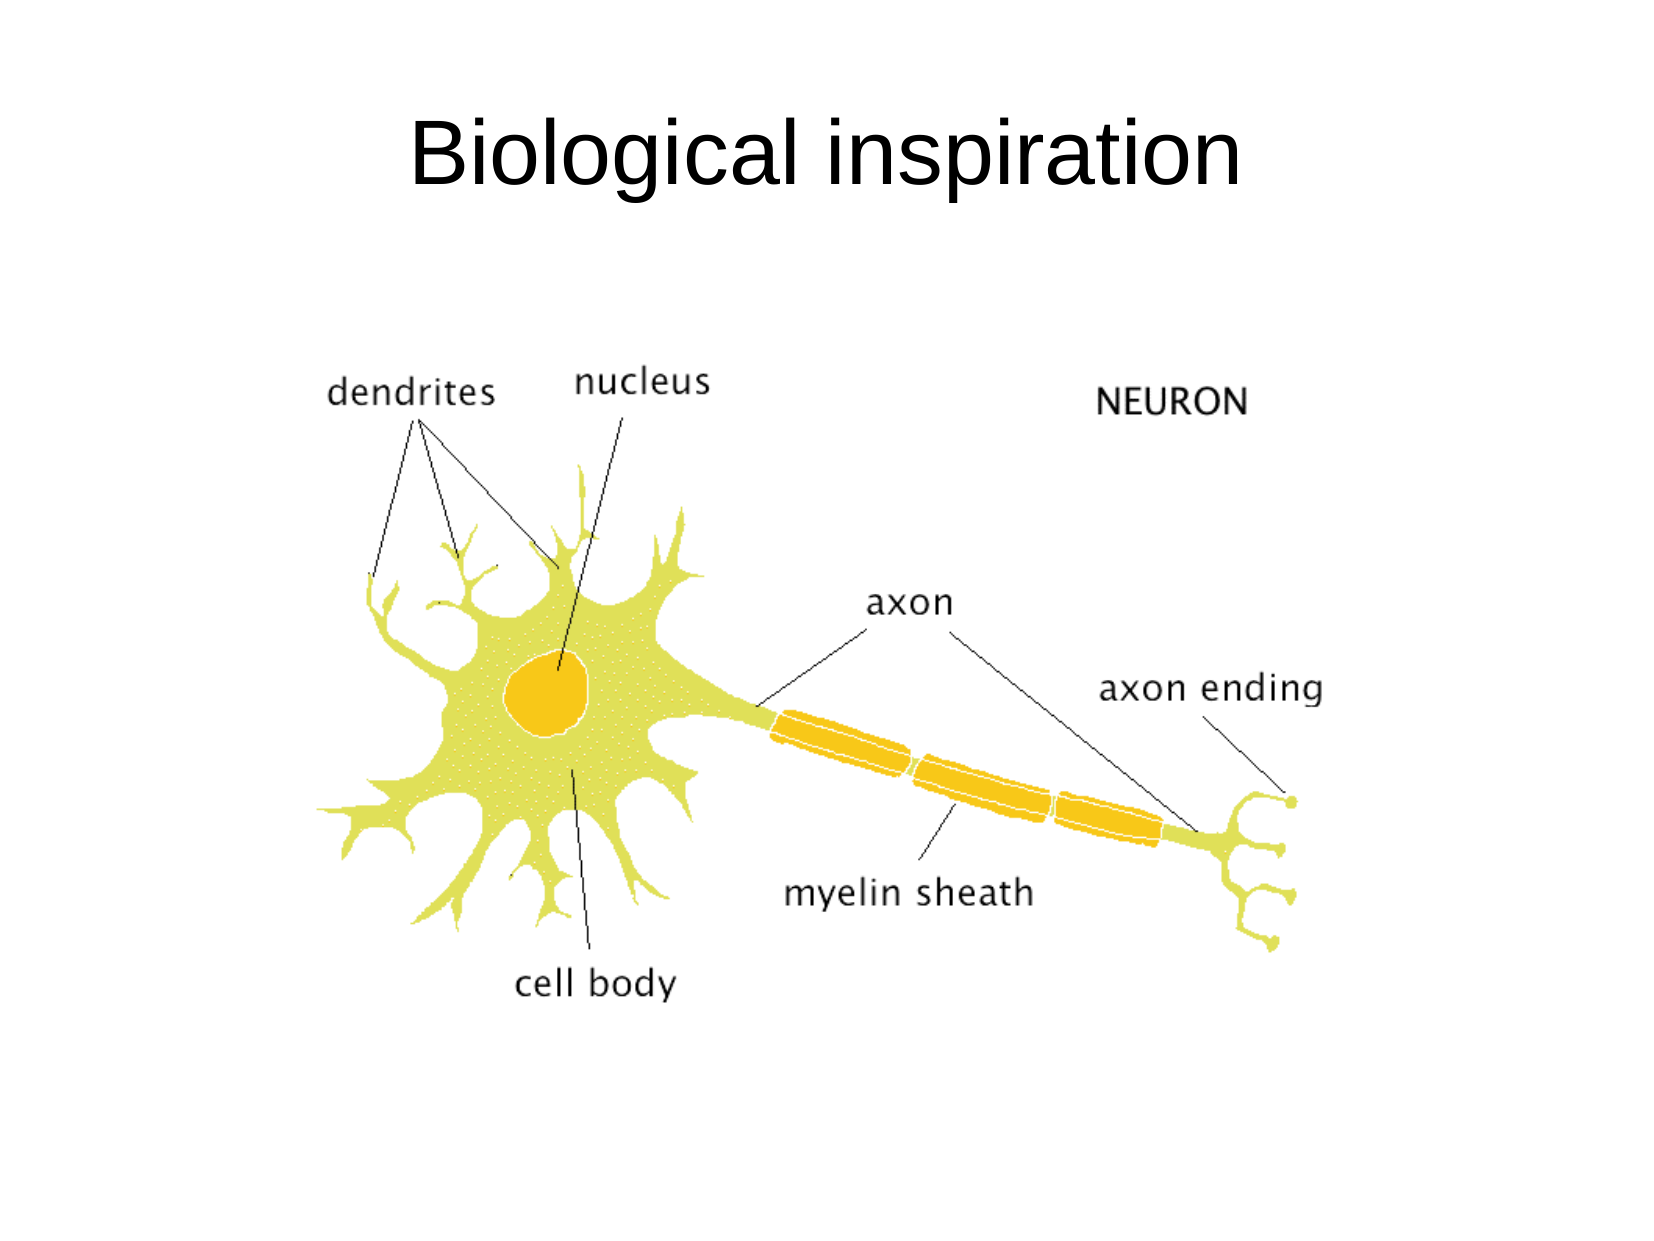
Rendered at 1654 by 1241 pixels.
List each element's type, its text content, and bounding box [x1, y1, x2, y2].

picture [270, 313, 1364, 1096]
title Biological inspiration [82, 49, 1571, 257]
